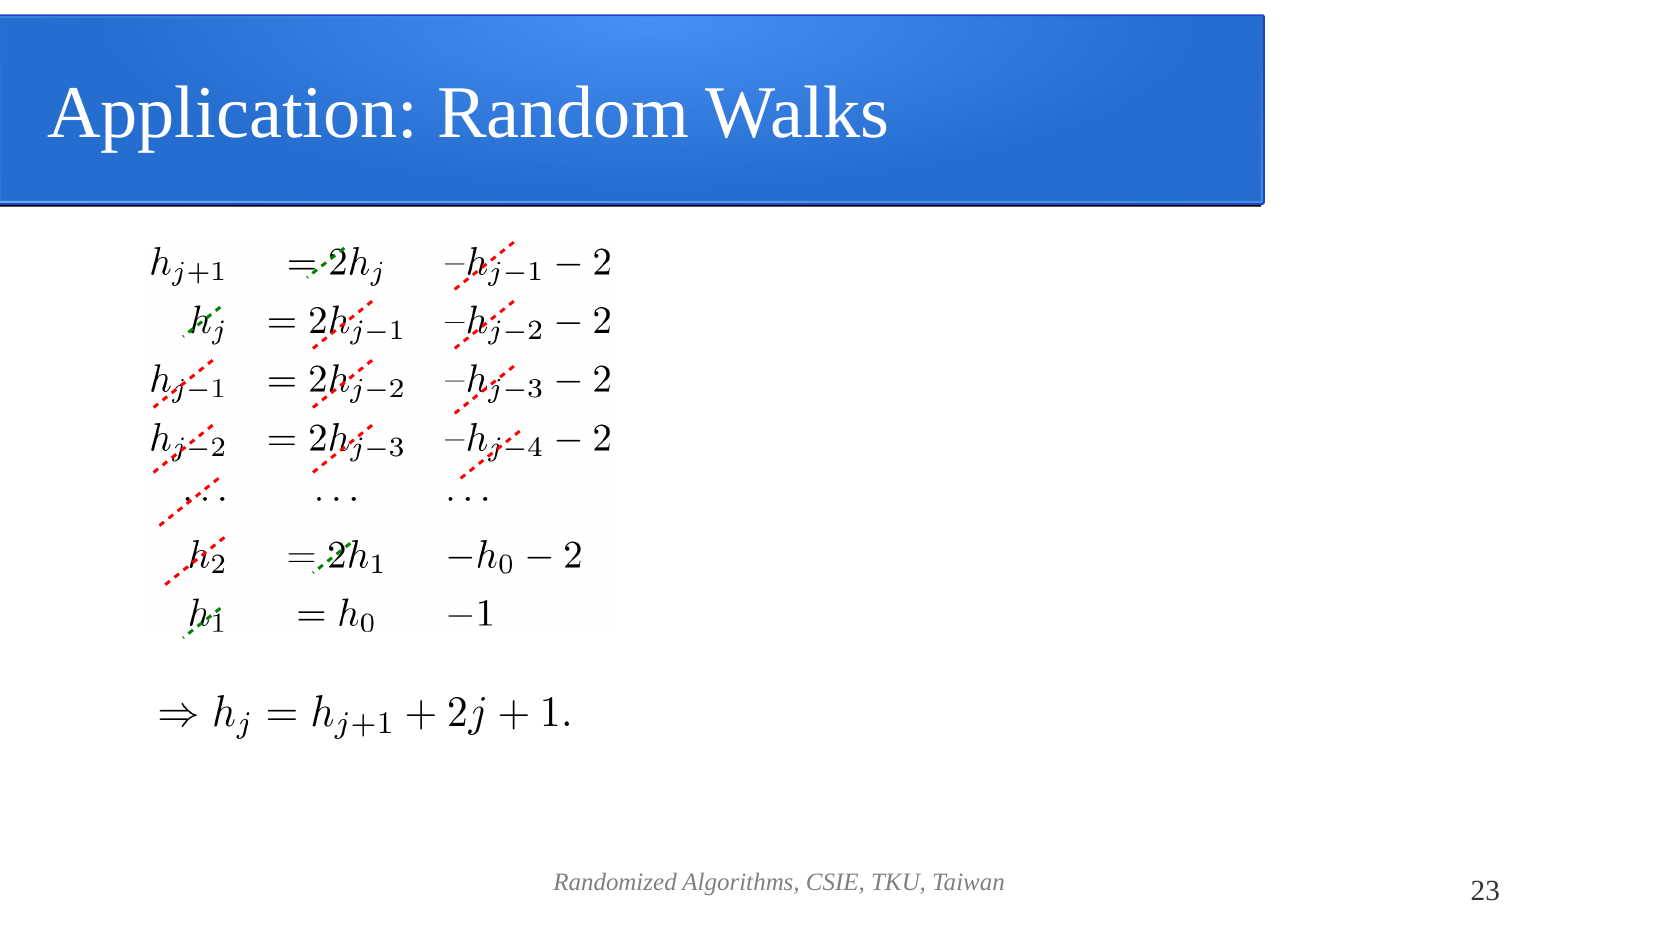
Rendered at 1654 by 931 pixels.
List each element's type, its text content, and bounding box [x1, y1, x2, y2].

picture [151, 247, 610, 632]
picture [159, 695, 569, 739]
title Application: Random Walks [47, 35, 1199, 189]
